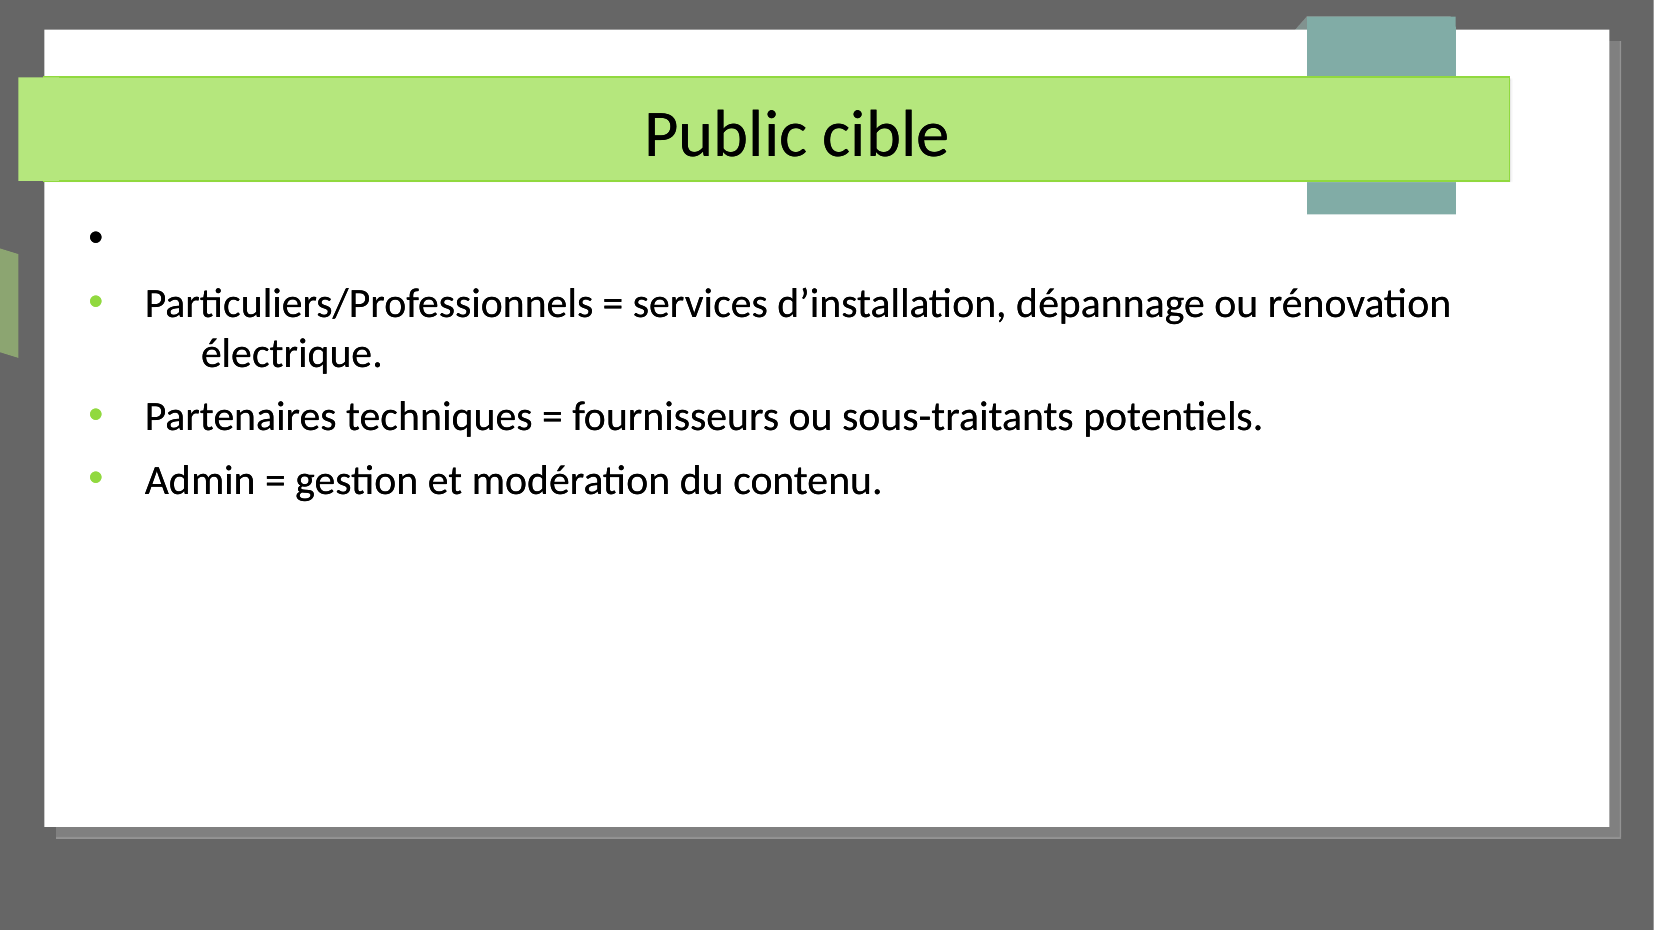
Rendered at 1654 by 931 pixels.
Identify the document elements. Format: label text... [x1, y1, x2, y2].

title Public cible [88, 78, 1506, 182]
list Particuliers/Professionnels = services d’installation, dépannage ou rénovation électrique. Partenaires techniques = fournisseurs ou sous-traitants potentiels. Admin = gestion et modération du contenu. [88, 212, 1565, 803]
